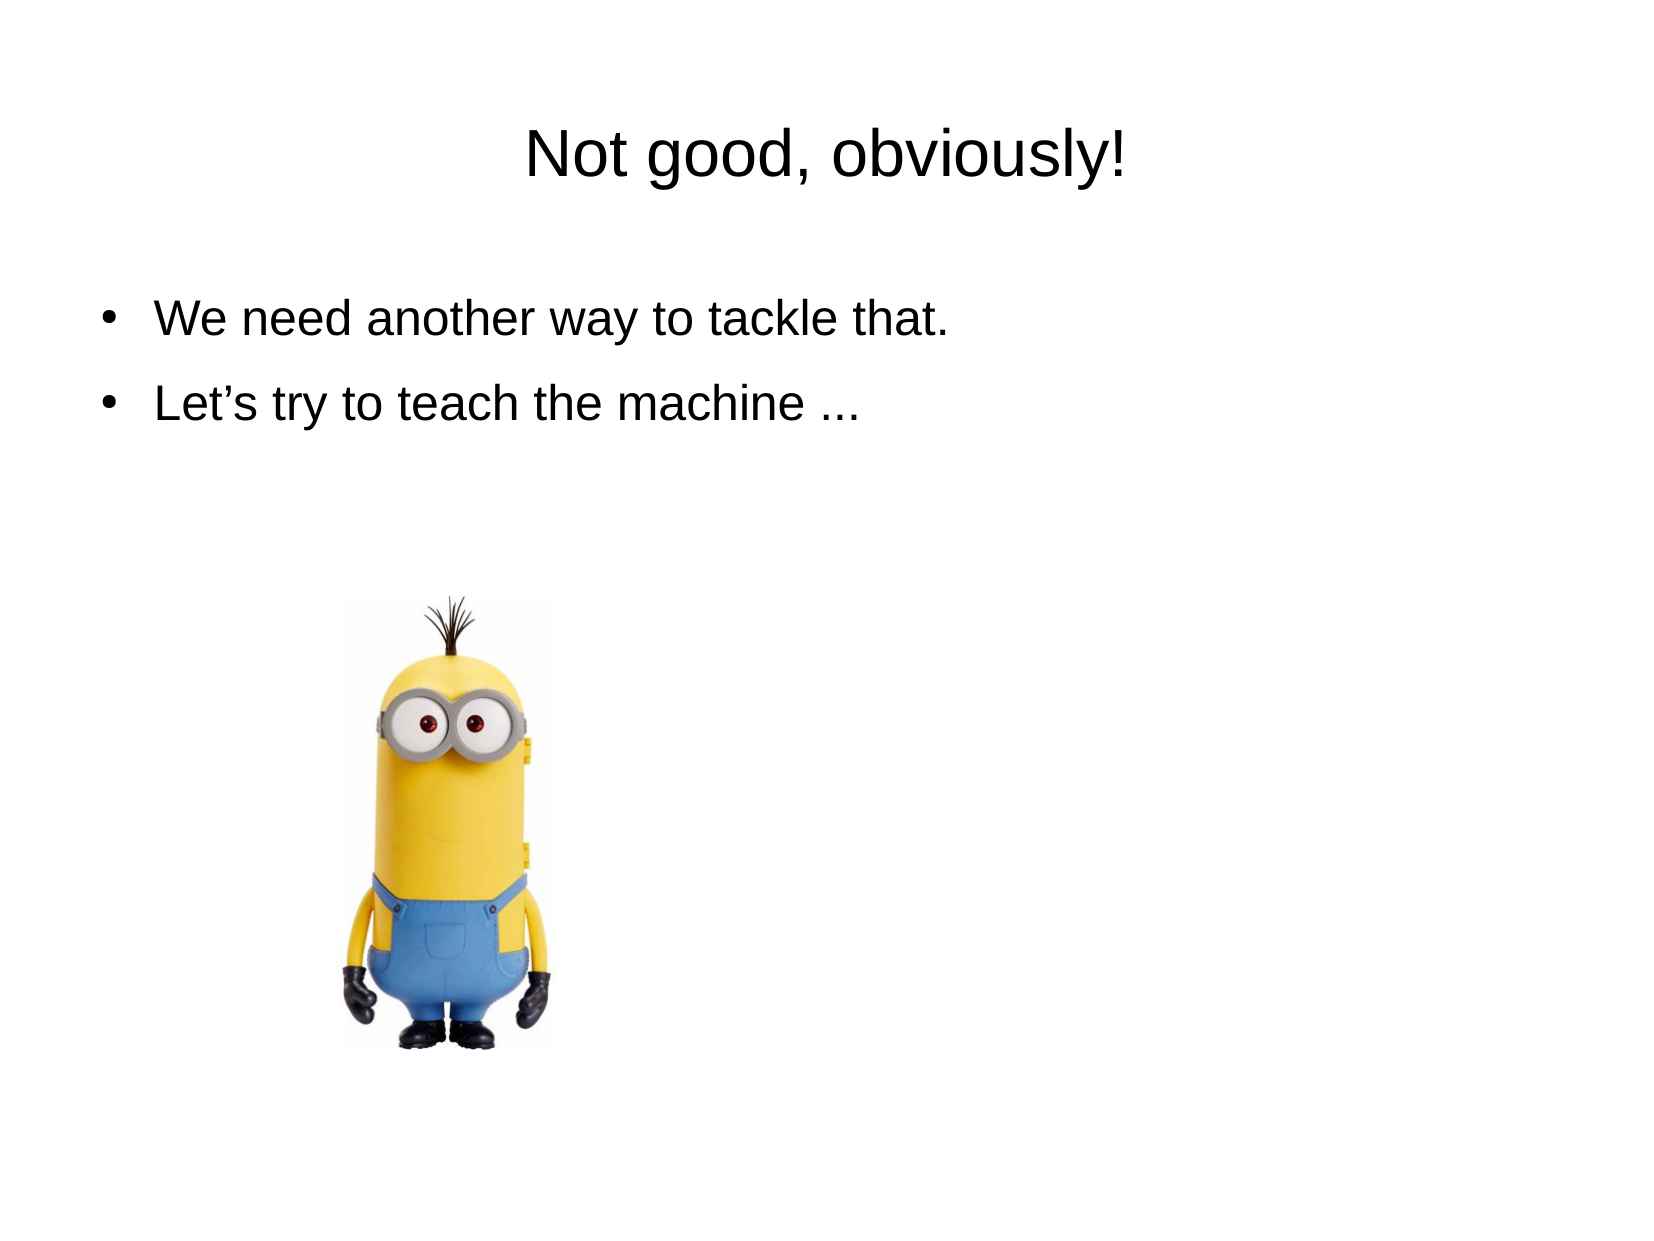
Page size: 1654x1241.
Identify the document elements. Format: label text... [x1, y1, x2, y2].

picture [219, 596, 673, 1050]
list We need another way to tackle that. Let’s try to teach the machine ... [82, 290, 1591, 1010]
title Not good, obviously! [82, 49, 1571, 257]
